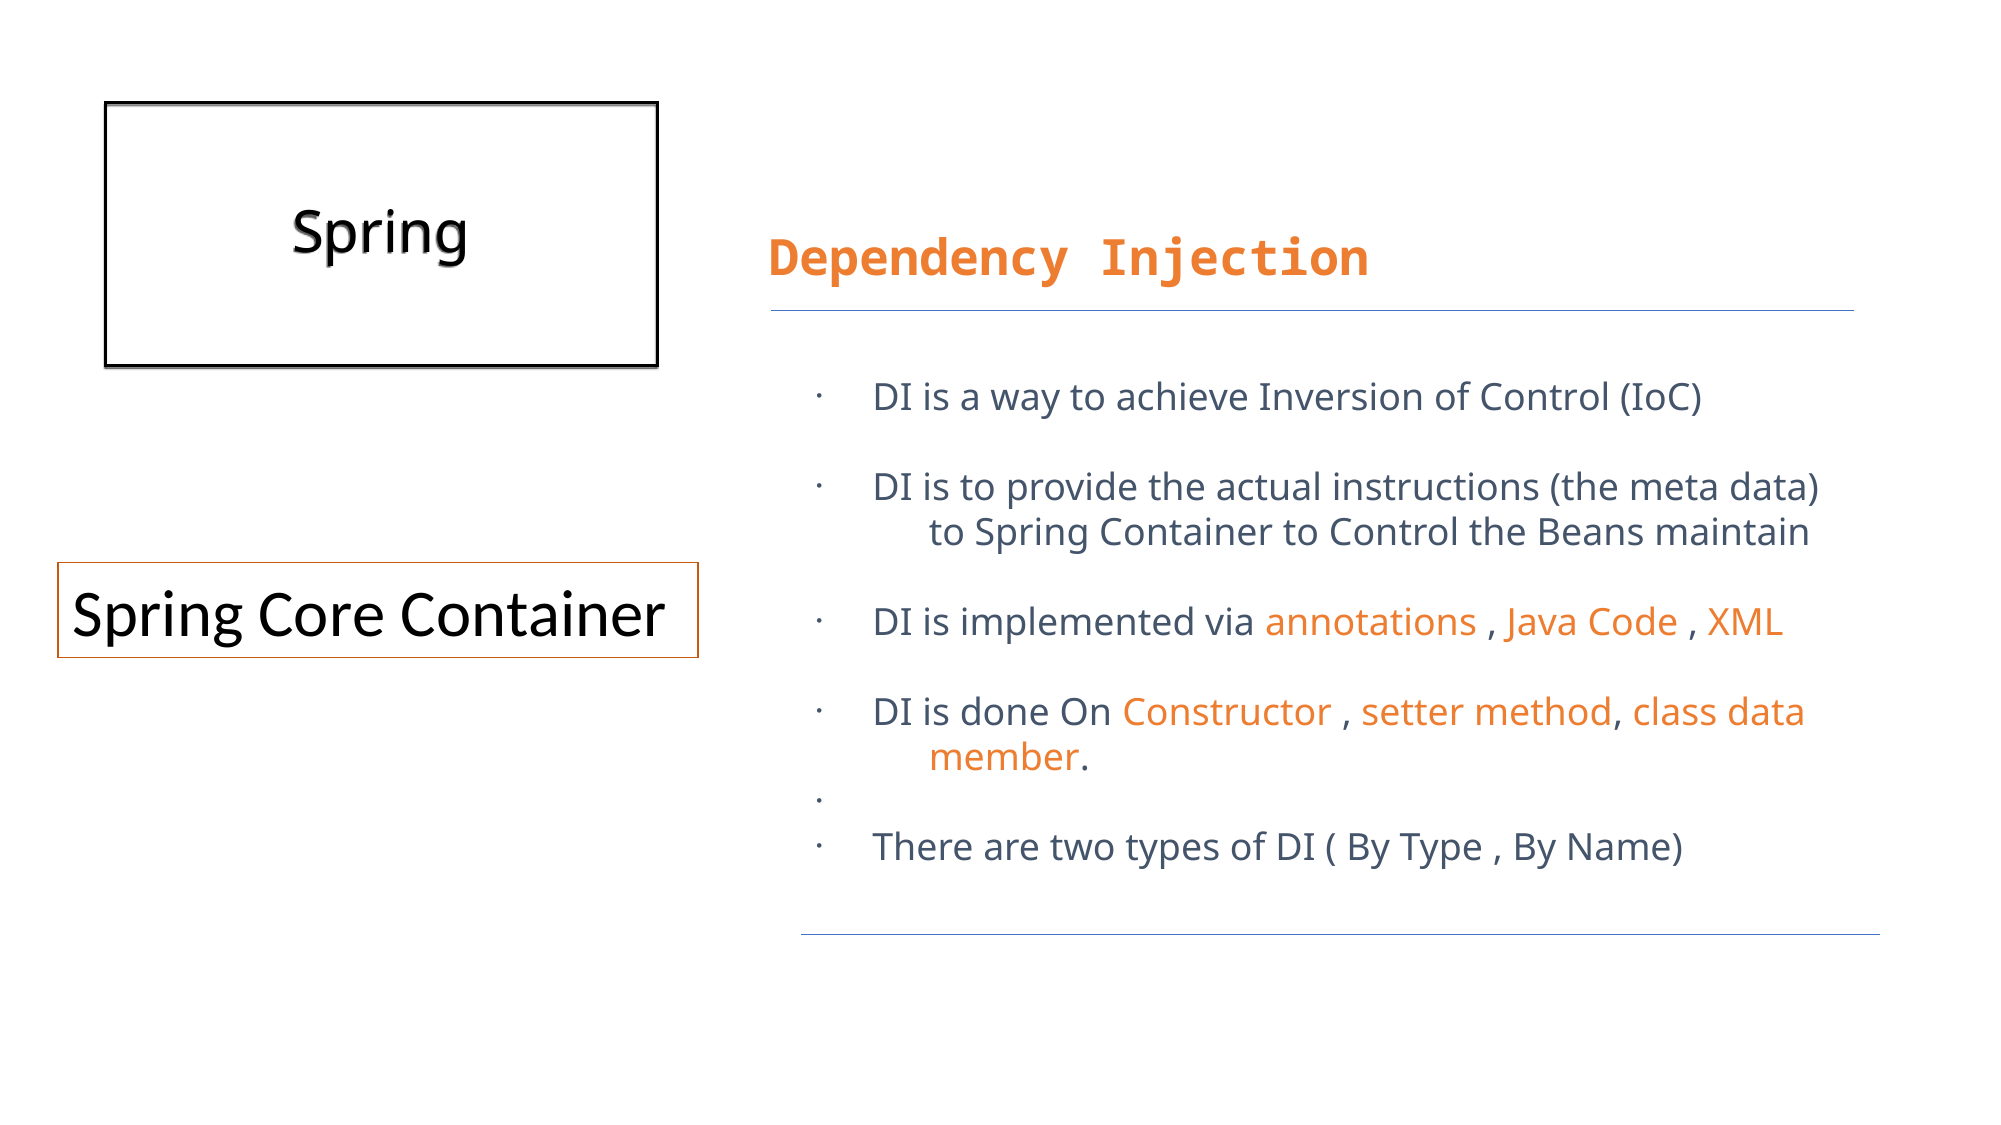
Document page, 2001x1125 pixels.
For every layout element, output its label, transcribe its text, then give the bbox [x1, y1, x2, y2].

text_box DI is a way to achieve Inversion of Control (IoC) DI is to provide the actual instructions (the meta data) to Spring Container to Control the Beans maintain DI is implemented via annotations , Java Code , XML DI is done On Constructor , setter method, class data member. There are two types of DI ( By Type , By Name) [801, 365, 1881, 881]
text_box Dependency Injection [754, 217, 1755, 294]
text_box Spring Core Container [58, 562, 698, 658]
title Spring [105, 102, 658, 366]
